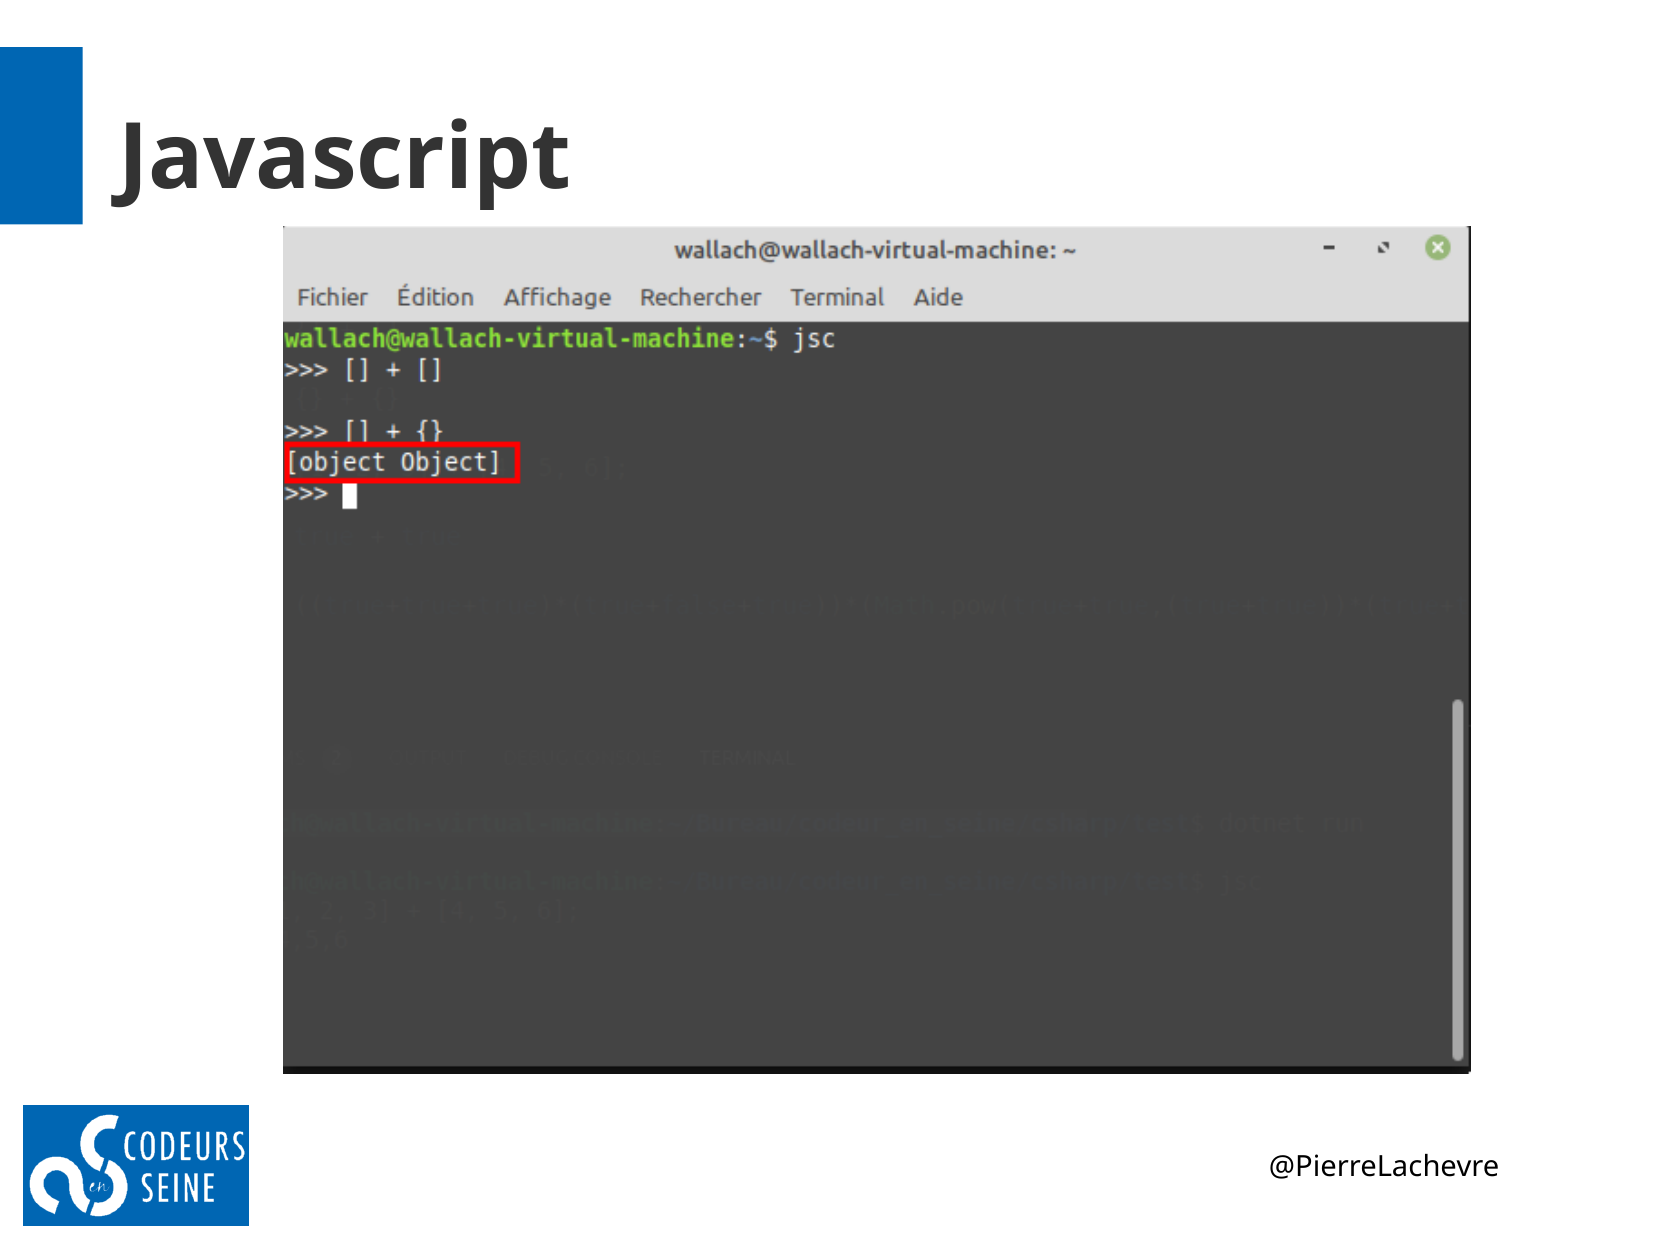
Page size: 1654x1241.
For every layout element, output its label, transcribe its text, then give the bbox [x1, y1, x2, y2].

picture [283, 226, 1471, 1074]
picture [23, 1105, 249, 1226]
title Javascript [118, 49, 1571, 257]
